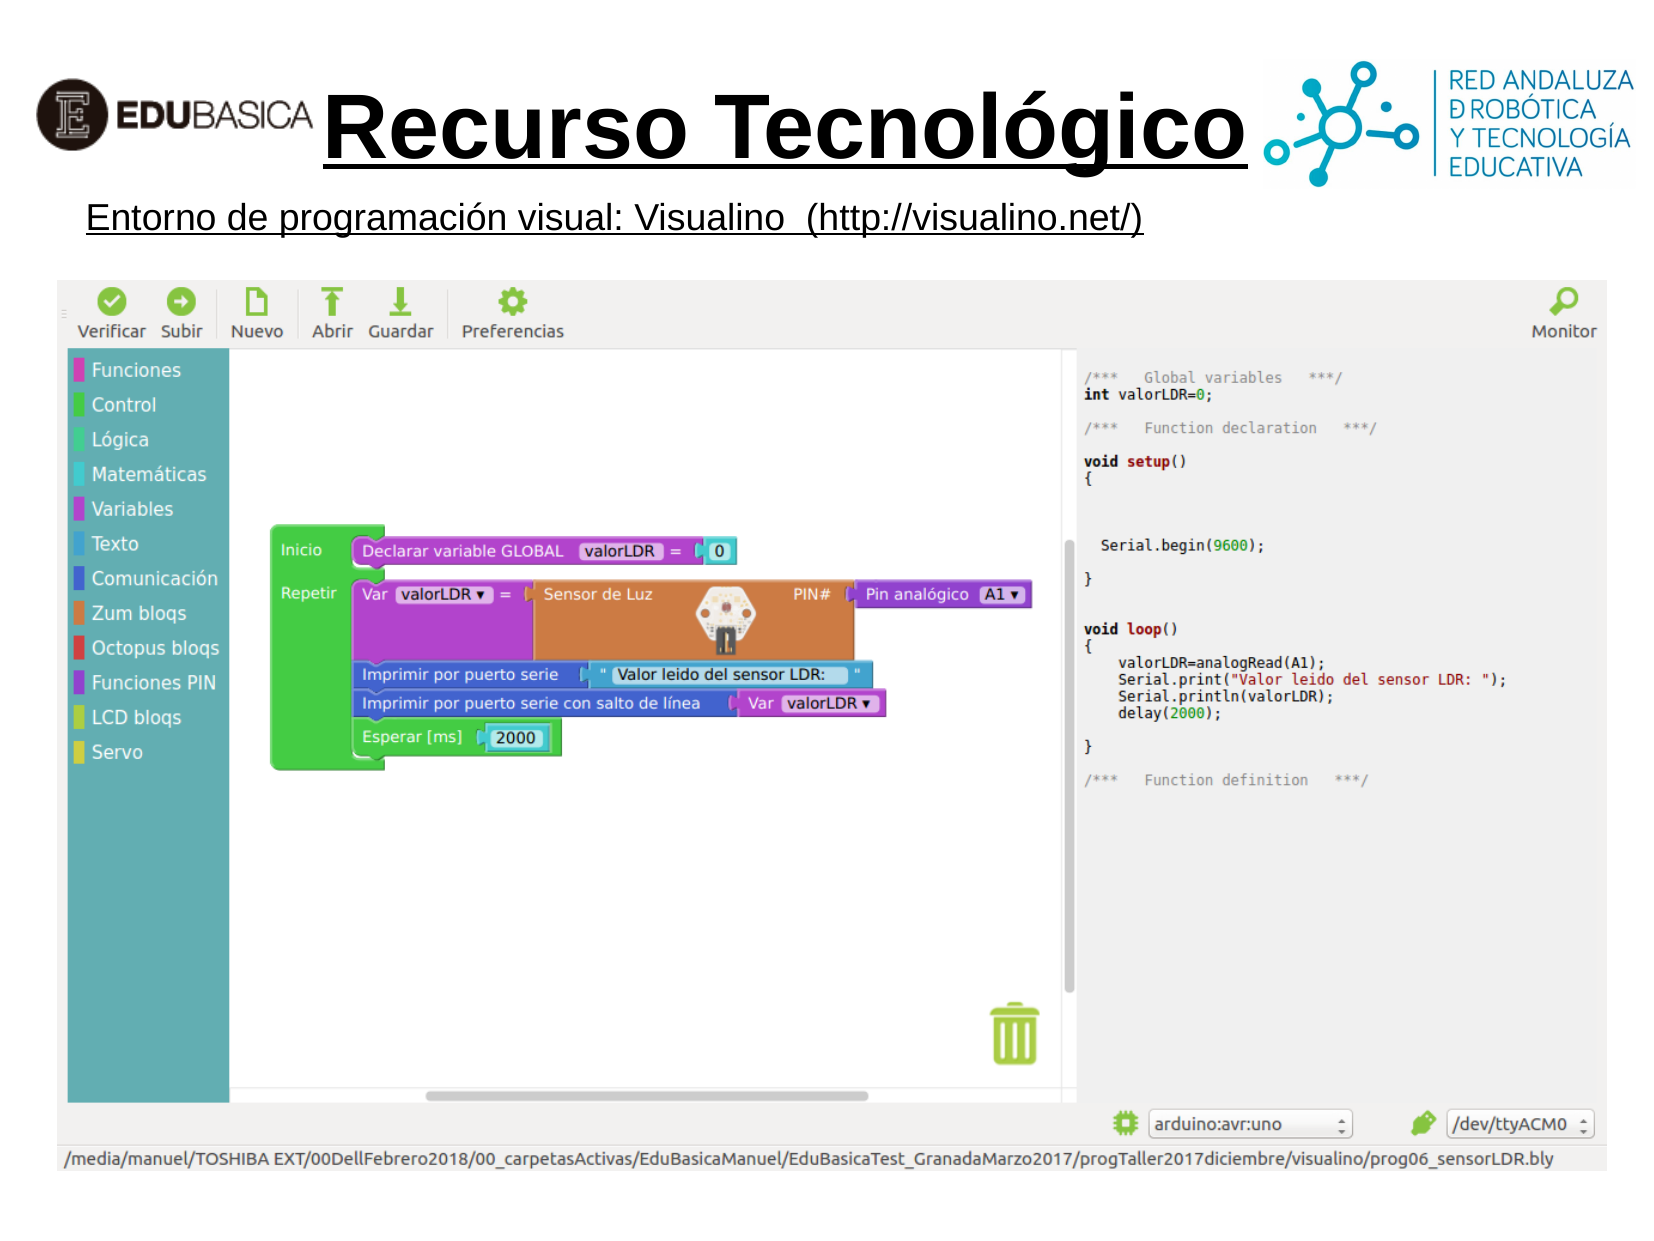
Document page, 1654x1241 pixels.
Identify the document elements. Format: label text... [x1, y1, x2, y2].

title Recurso Tecnológico [41, 23, 1530, 231]
picture [35, 77, 316, 154]
picture [57, 280, 1607, 1171]
picture [1263, 59, 1636, 190]
text_box Entorno de programación visual: Visualino (http://visualino.net/) [70, 189, 1159, 247]
